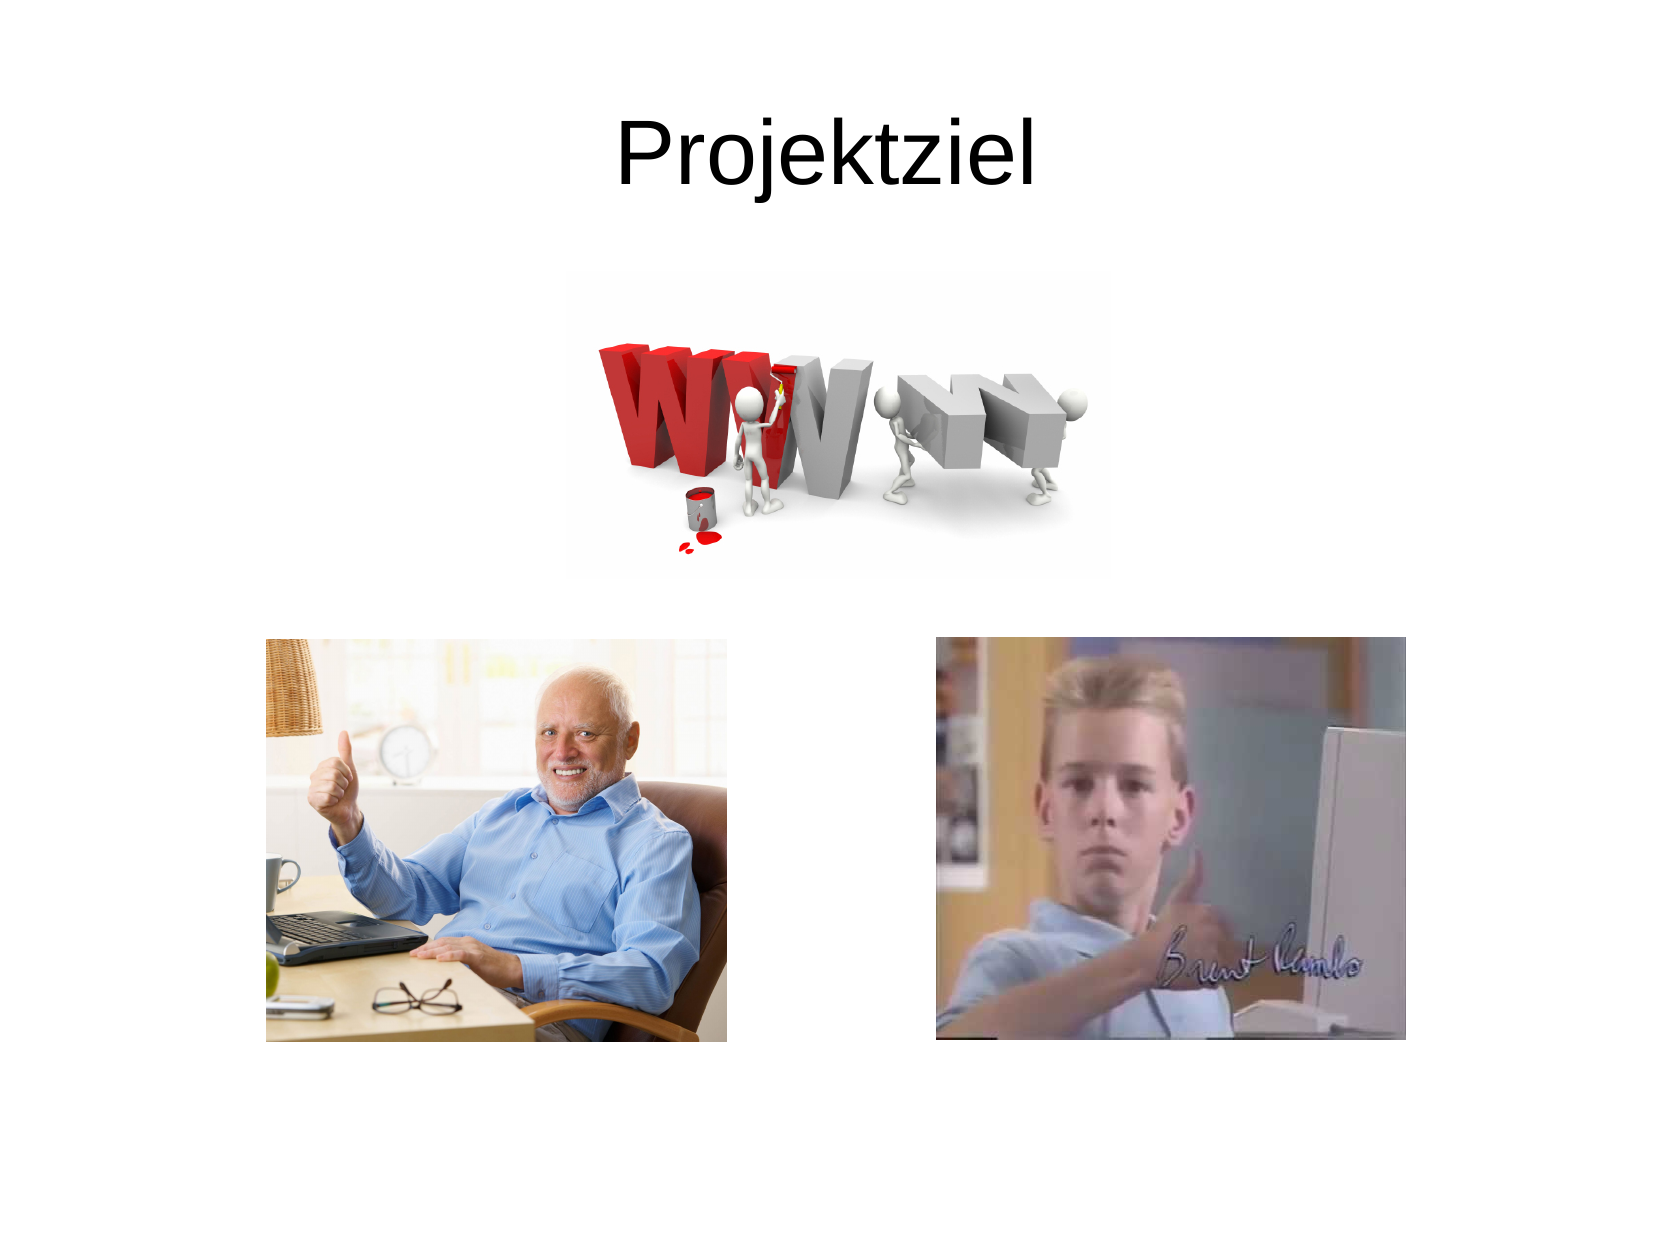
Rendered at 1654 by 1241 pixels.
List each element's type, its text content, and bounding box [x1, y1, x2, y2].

picture [936, 637, 1406, 1040]
title Projektziel [82, 49, 1571, 257]
picture [266, 639, 727, 1042]
picture [566, 271, 1111, 579]
